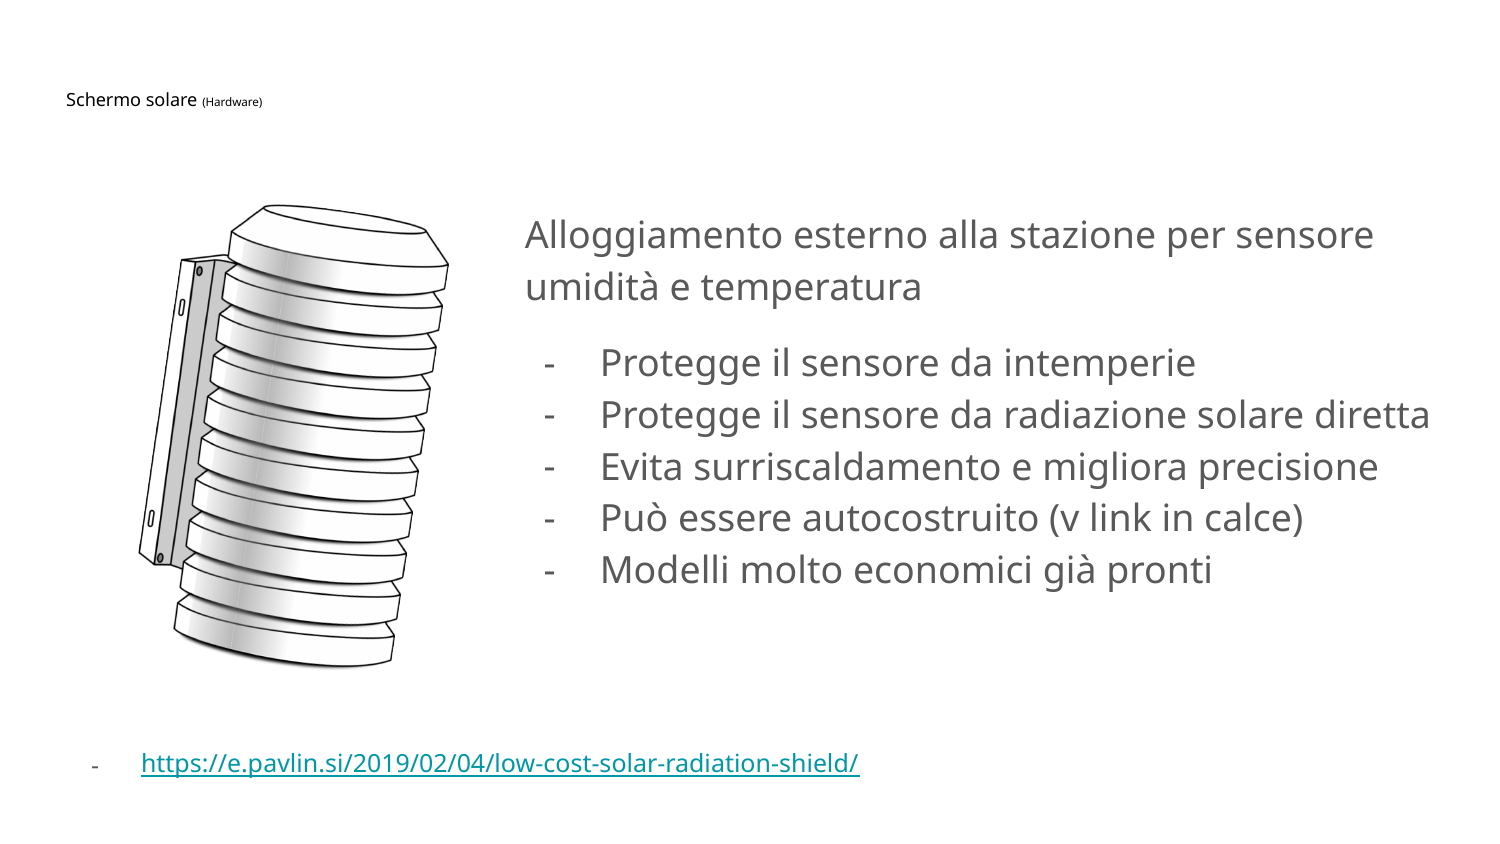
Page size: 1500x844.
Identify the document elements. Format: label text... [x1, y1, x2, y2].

picture [124, 189, 454, 686]
text_box https://e.pavlin.si/2019/02/04/low-cost-solar-radiation-shield/ [51, 727, 991, 797]
list Alloggiamento esterno alla stazione per sensore umidità e temperatura Protegge il sensore da intemperie Protegge il sensore da radiazione solare diretta Evita surriscaldamento e migliora precisione Può essere autocostruito (v link in calce) Modelli molto economici già pronti [509, 189, 1449, 689]
title Schermo solare (Hardware) [51, 72, 1449, 167]
